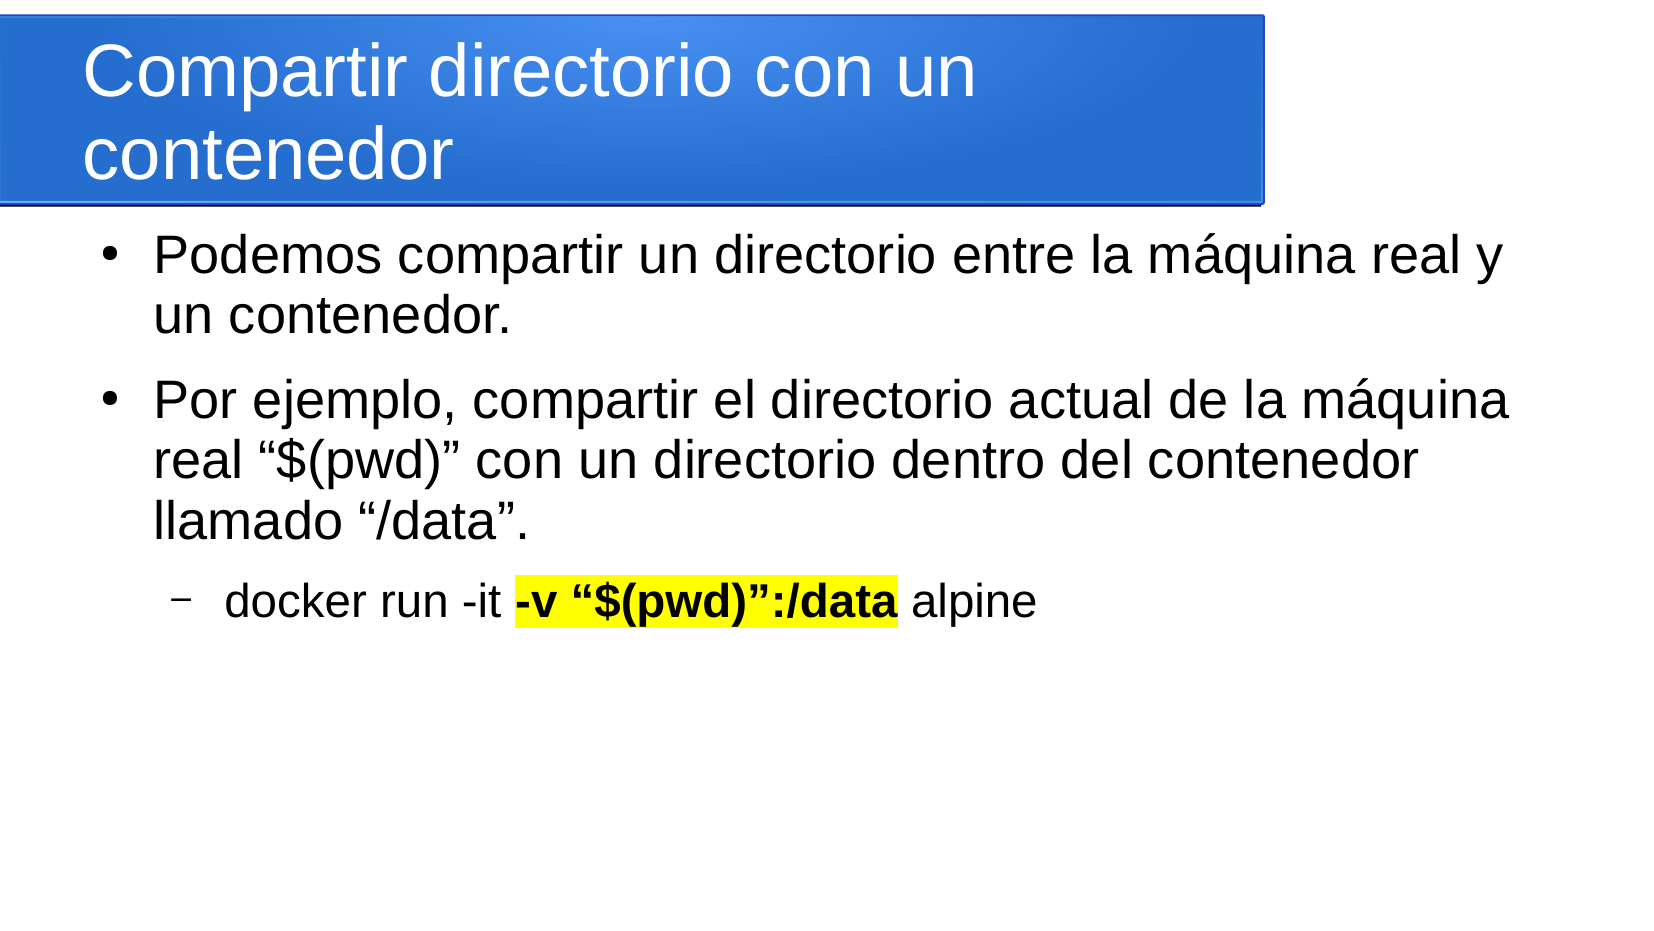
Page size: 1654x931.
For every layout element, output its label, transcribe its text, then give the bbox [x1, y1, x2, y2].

title Compartir directorio con un contenedor [82, 29, 1235, 196]
list Podemos compartir un directorio entre la máquina real y un contenedor. Por ejemplo, compartir el directorio actual de la máquina real “$(pwd)” con un directorio dentro del contenedor llamado “/data”. docker run -it -v “$(pwd)”:/data alpine [82, 224, 1571, 764]
